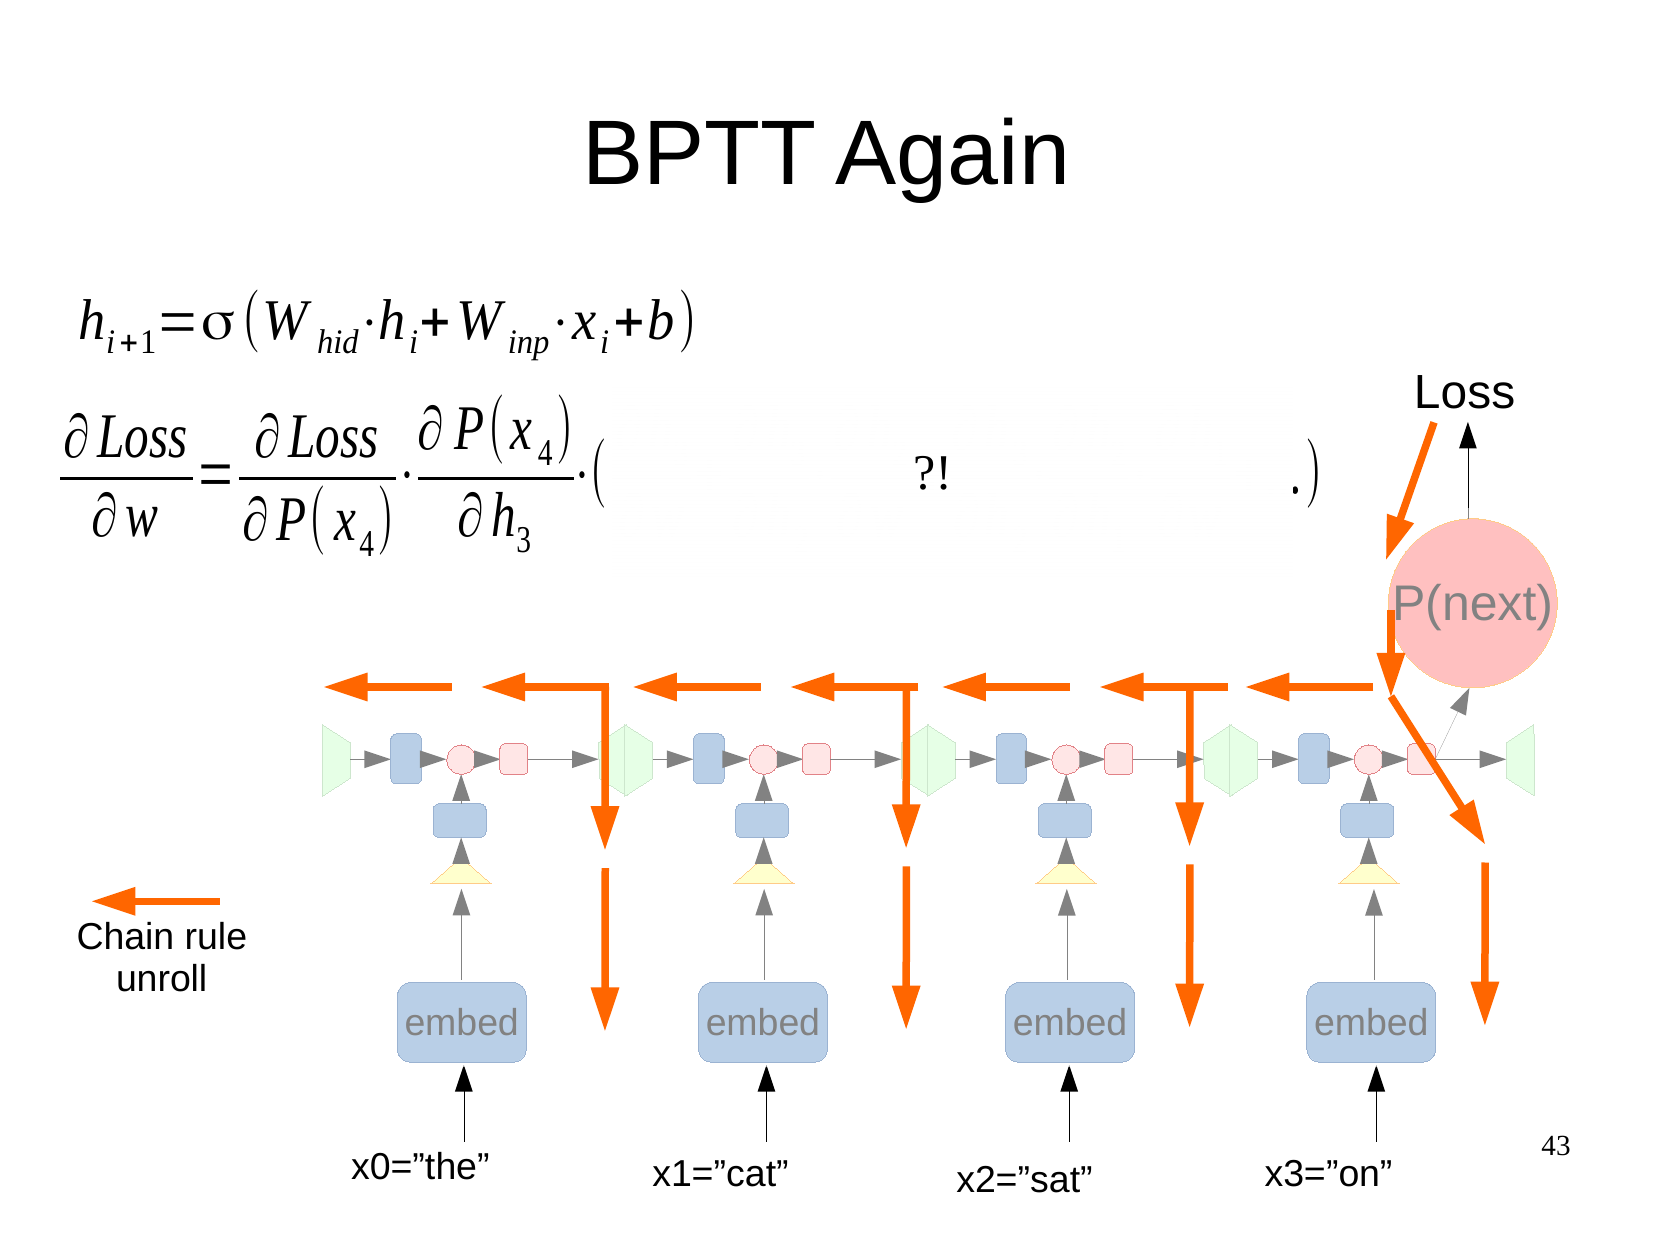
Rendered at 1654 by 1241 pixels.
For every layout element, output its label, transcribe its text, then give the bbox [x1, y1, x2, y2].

picture [160, 384, 1592, 1067]
chart [1293, 389, 1334, 564]
chart [45, 389, 612, 564]
text_box ?! [898, 445, 968, 502]
text_box Chain rule unroll [61, 908, 262, 1007]
chart [64, 285, 711, 361]
text_box x3=”on” [1249, 1144, 1464, 1202]
text_box Loss [1399, 357, 1531, 447]
text_box x0=”the” [336, 1138, 546, 1196]
text_box x1=”cat” [637, 1144, 847, 1202]
title BPTT Again [82, 49, 1571, 257]
text_box x2=”sat” [941, 1150, 1168, 1208]
